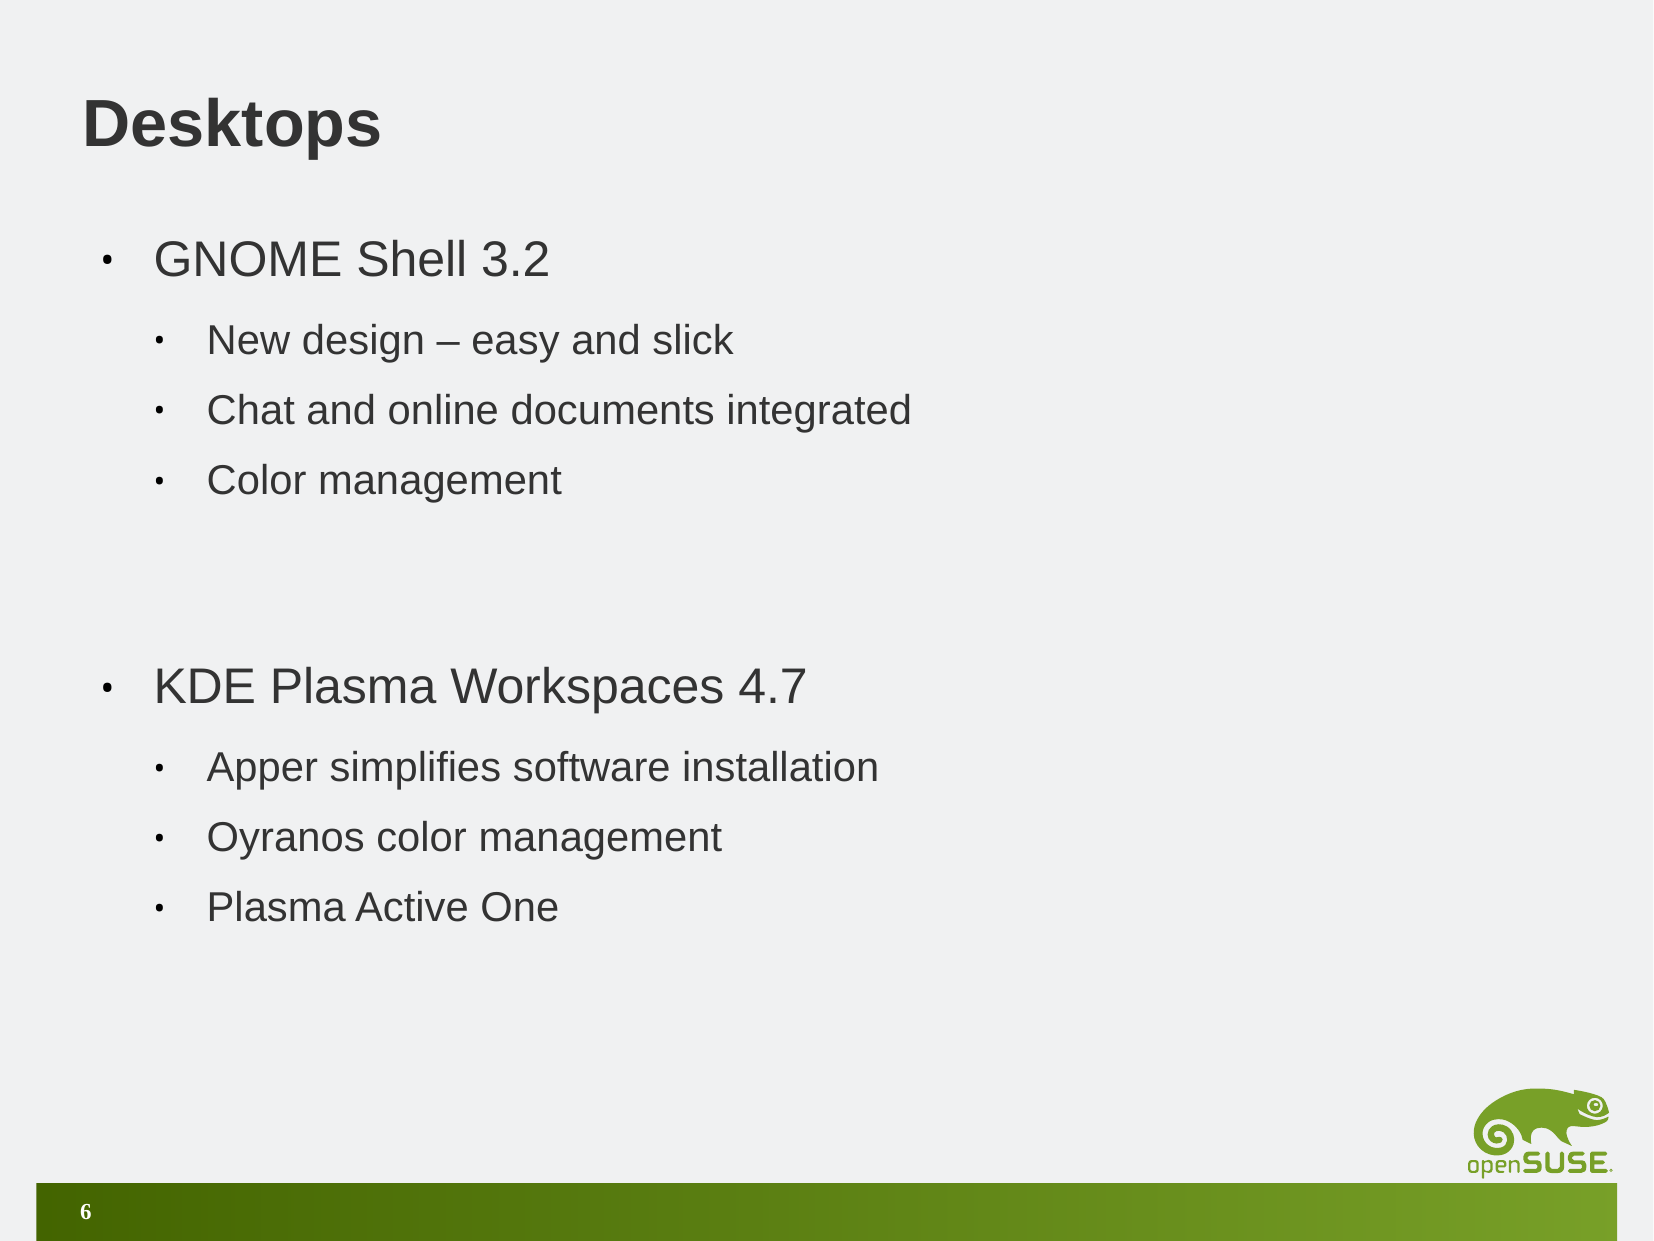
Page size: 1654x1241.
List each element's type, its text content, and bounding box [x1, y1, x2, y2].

list KDE Plasma Workspaces 4.7 Apper simplifies software installation Oyranos color management Plasma Active One [82, 658, 1571, 1049]
title Desktops [82, 49, 1571, 198]
list GNOME Shell 3.2 New design – easy and slick Chat and online documents integrated Color management [82, 231, 1571, 622]
picture [0, 0, 1654, 1241]
